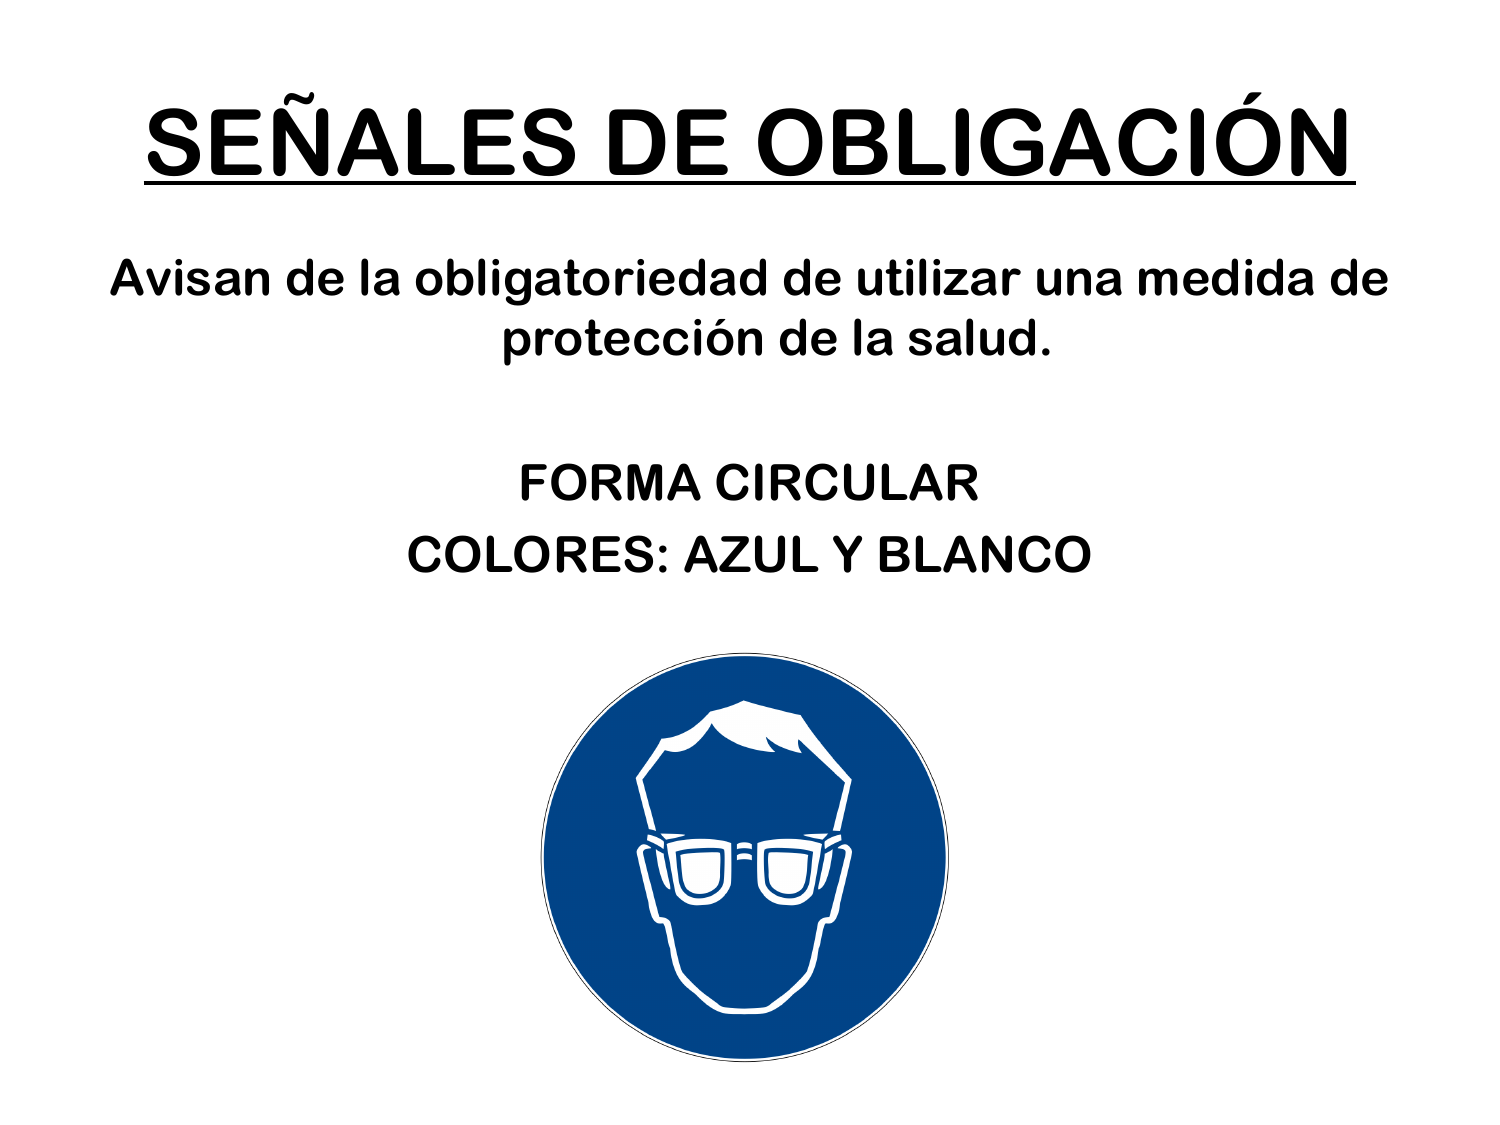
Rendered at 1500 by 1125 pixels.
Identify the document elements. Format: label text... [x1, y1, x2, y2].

picture [537, 650, 951, 1065]
list Avisan de la obligatoriedad de utilizar una medida de protección de la salud. FORMA CIRCULAR COLORES: AZUL Y BLANCO [75, 237, 1426, 1075]
title SEÑALES DE OBLIGACIÓN [75, 45, 1426, 233]
